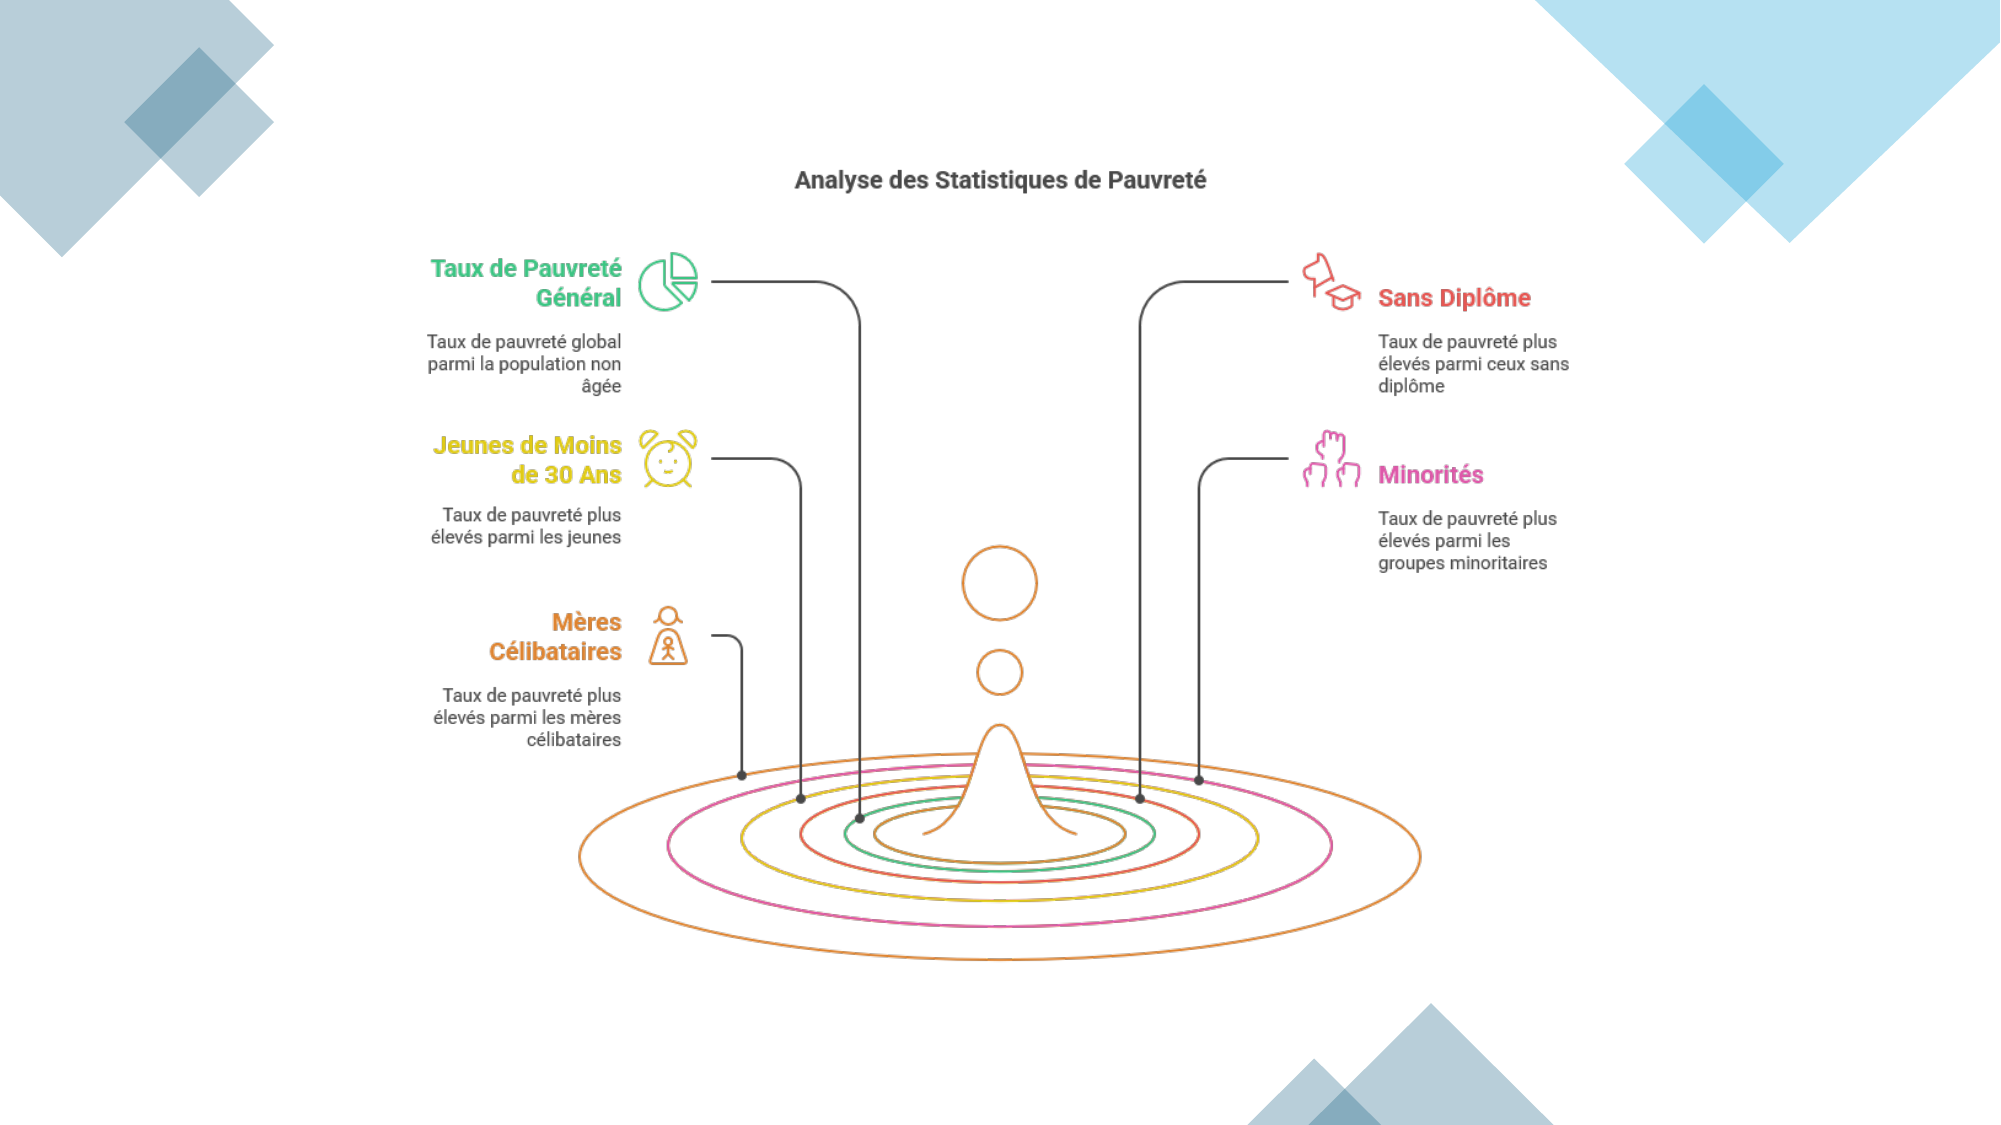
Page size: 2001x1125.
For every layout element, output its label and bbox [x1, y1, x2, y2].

text_box [0, 0, 2000, 1125]
picture [388, 105, 1612, 1020]
